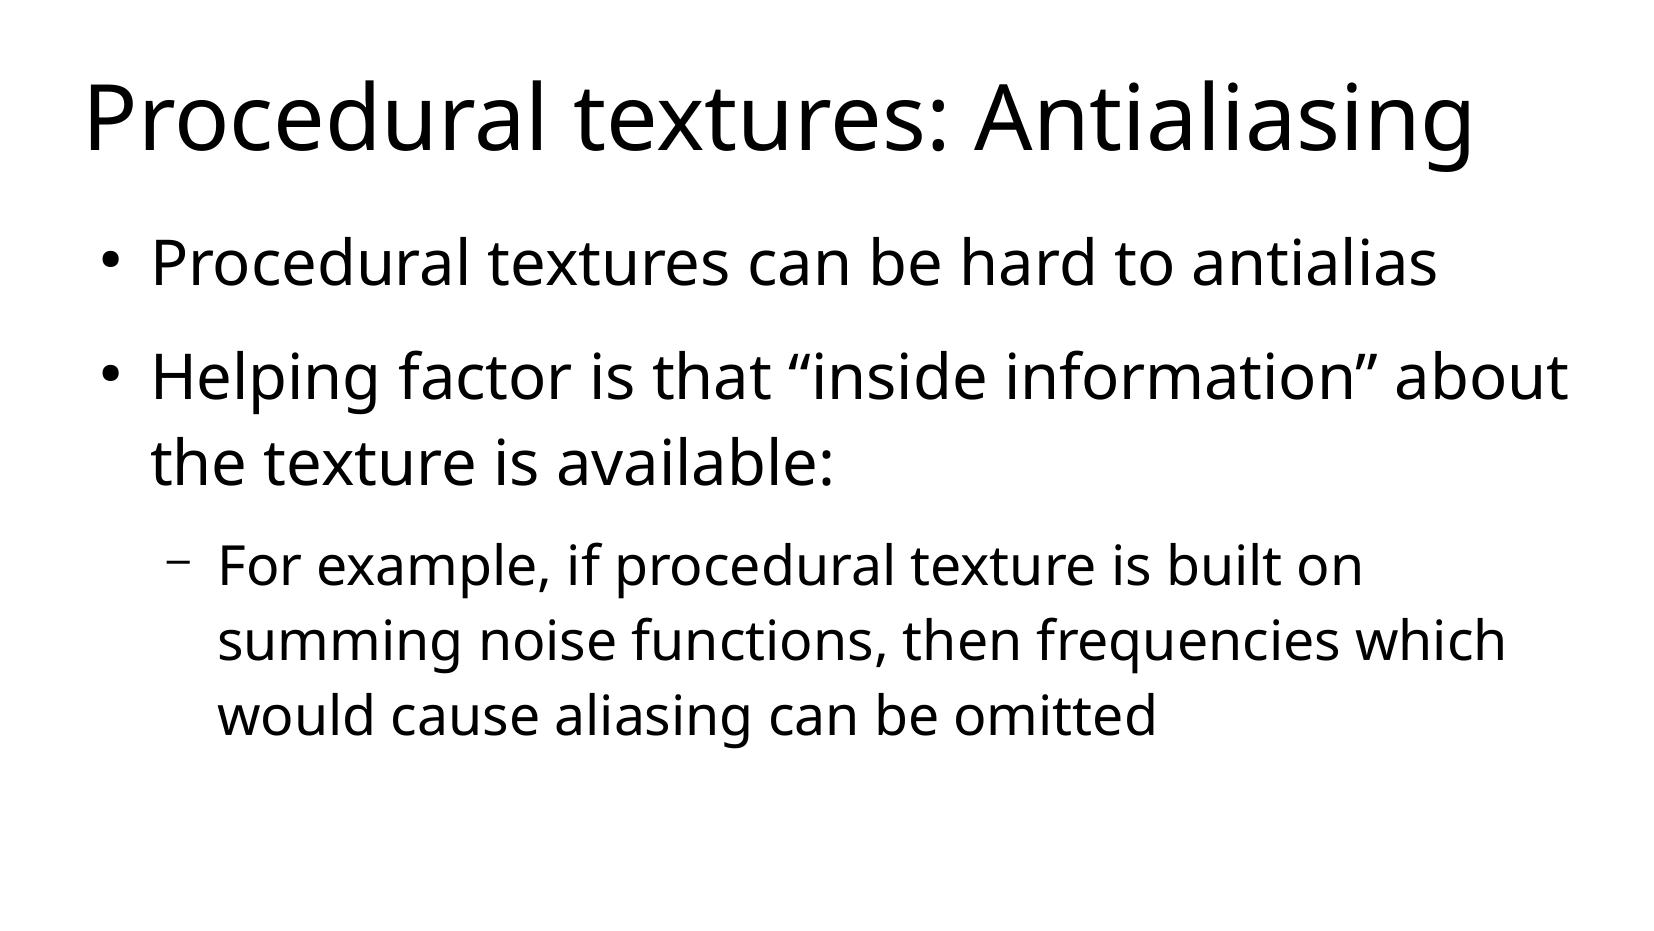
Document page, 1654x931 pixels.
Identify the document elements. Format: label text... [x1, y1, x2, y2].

title Procedural textures: Antialiasing [82, 37, 1571, 193]
list Procedural textures can be hard to antialias Helping factor is that “inside information” about the texture is available: For example, if procedural texture is built on summing noise functions, then frequencies which would cause aliasing can be omitted [82, 217, 1571, 758]
